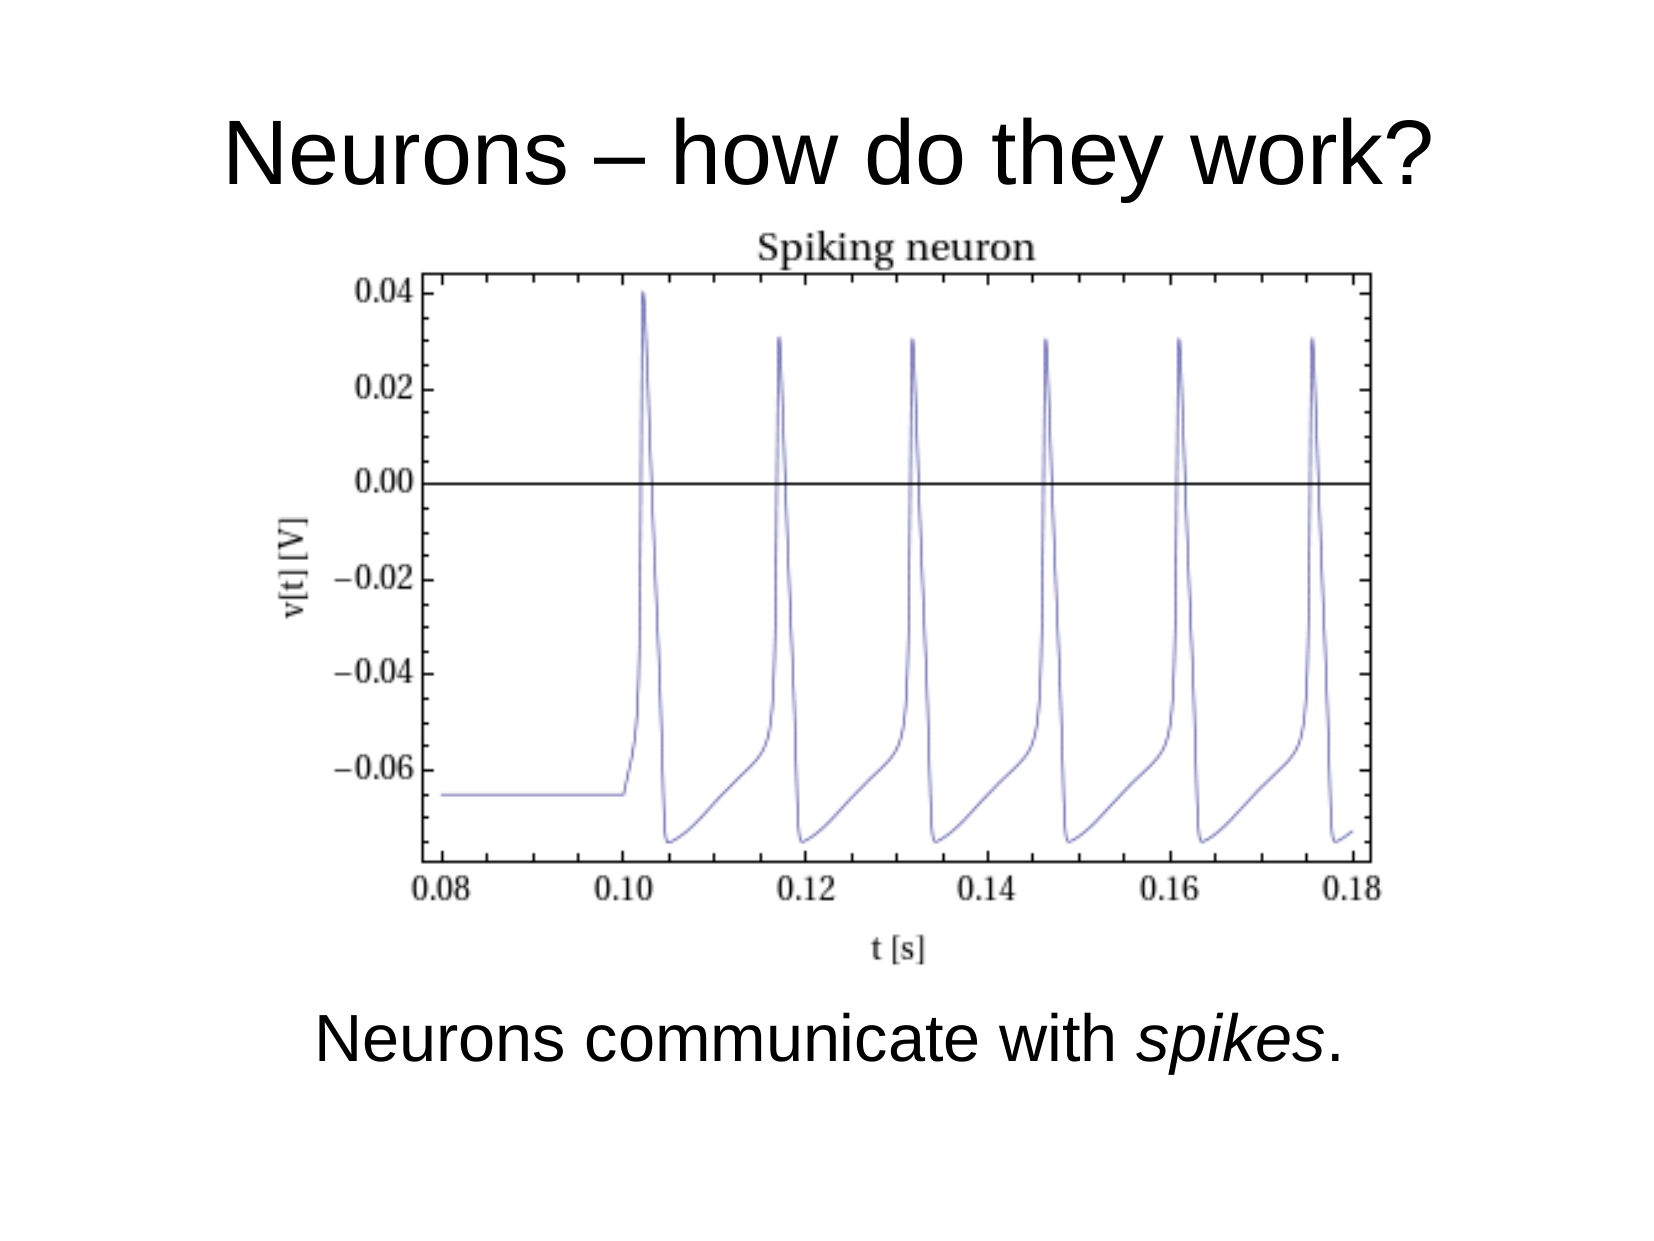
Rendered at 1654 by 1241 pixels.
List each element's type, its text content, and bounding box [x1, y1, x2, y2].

picture [274, 224, 1385, 976]
title Neurons – how do they work? [85, 56, 1574, 250]
text_box Neurons communicate with spikes. [85, 937, 1574, 1140]
